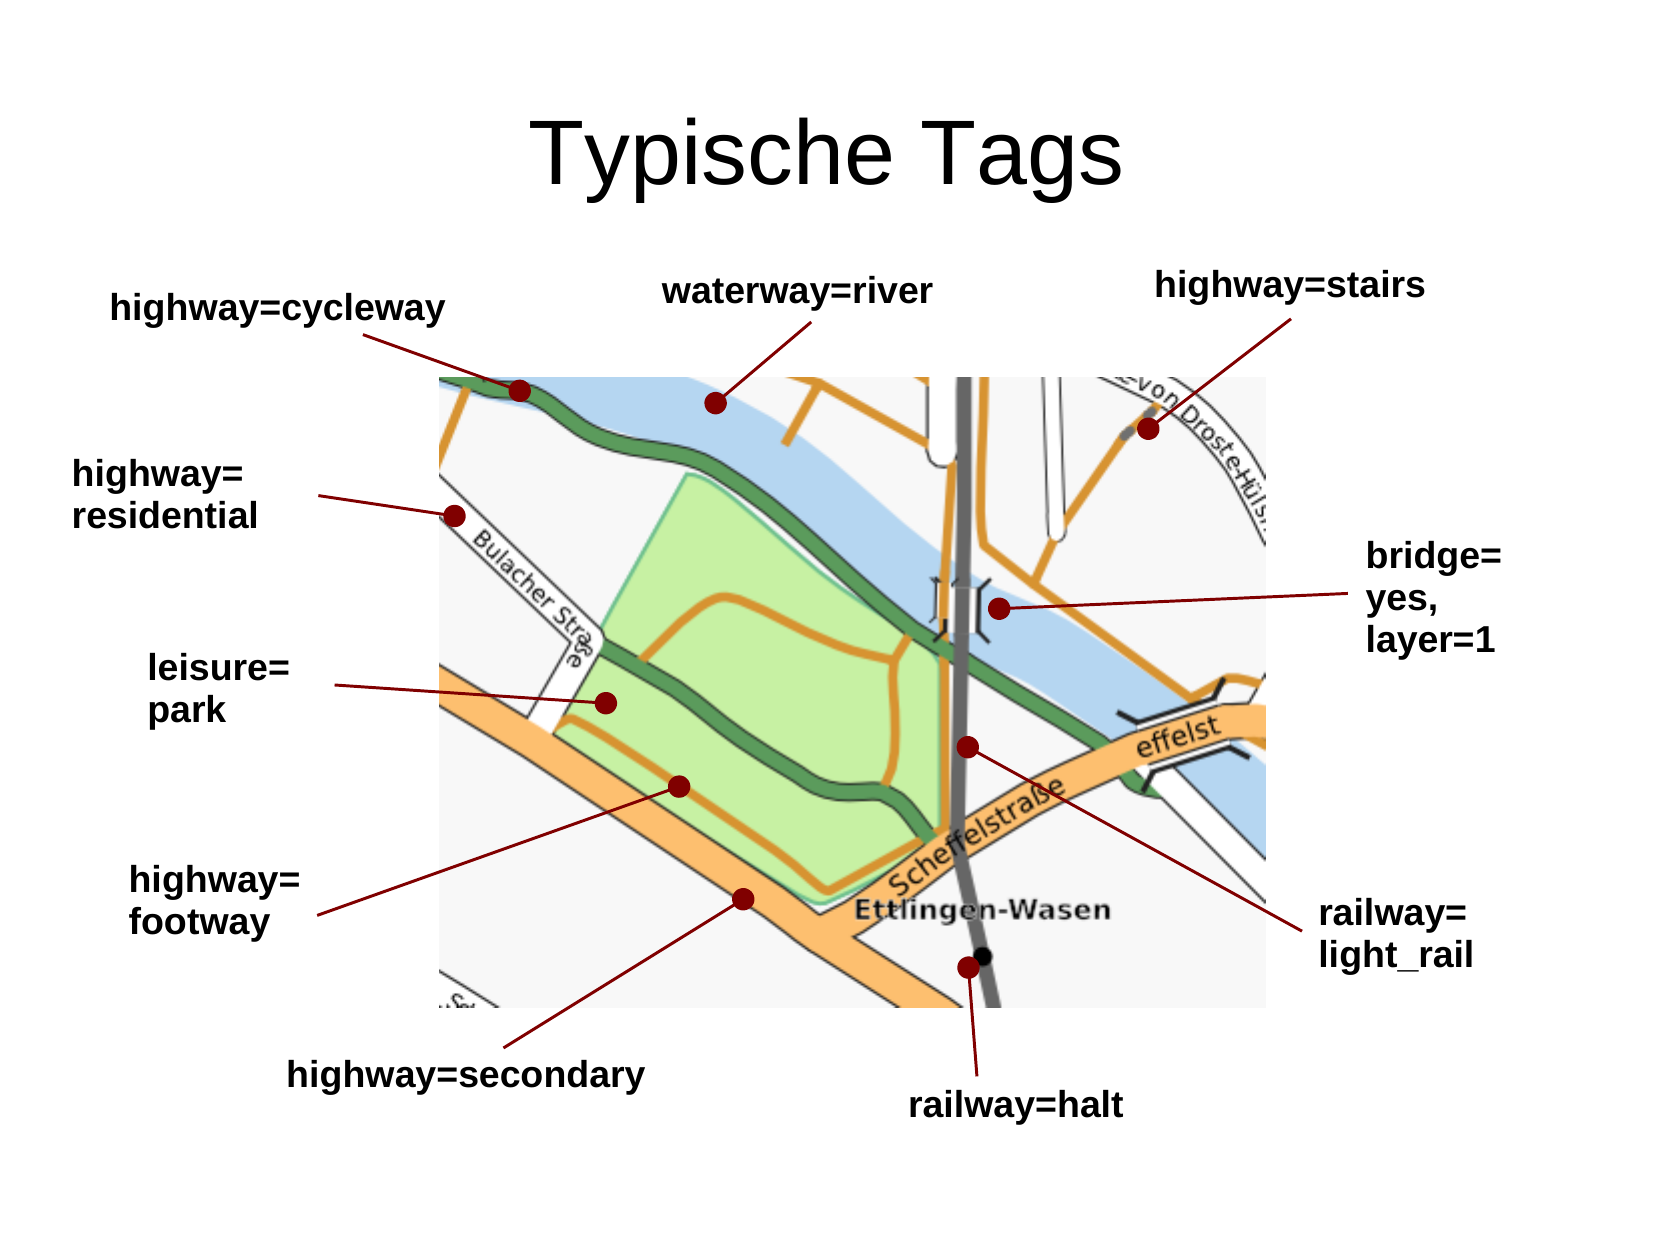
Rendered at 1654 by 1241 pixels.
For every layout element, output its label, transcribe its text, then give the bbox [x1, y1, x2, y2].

text_box railway= light_rail [1303, 883, 1490, 996]
text_box leisure= park [132, 639, 305, 752]
text_box highway= footway [113, 850, 316, 963]
picture [439, 377, 1266, 1008]
text_box railway=halt [893, 1076, 1139, 1140]
text_box highway= residential [56, 445, 274, 557]
text_box highway=cycleway [94, 279, 461, 343]
text_box bridge= yes, layer=1 [1350, 527, 1518, 688]
title Typische Tags [82, 49, 1571, 257]
text_box highway=secondary [271, 1046, 661, 1110]
text_box highway=stairs [1139, 255, 1442, 320]
text_box waterway=river [647, 262, 949, 326]
